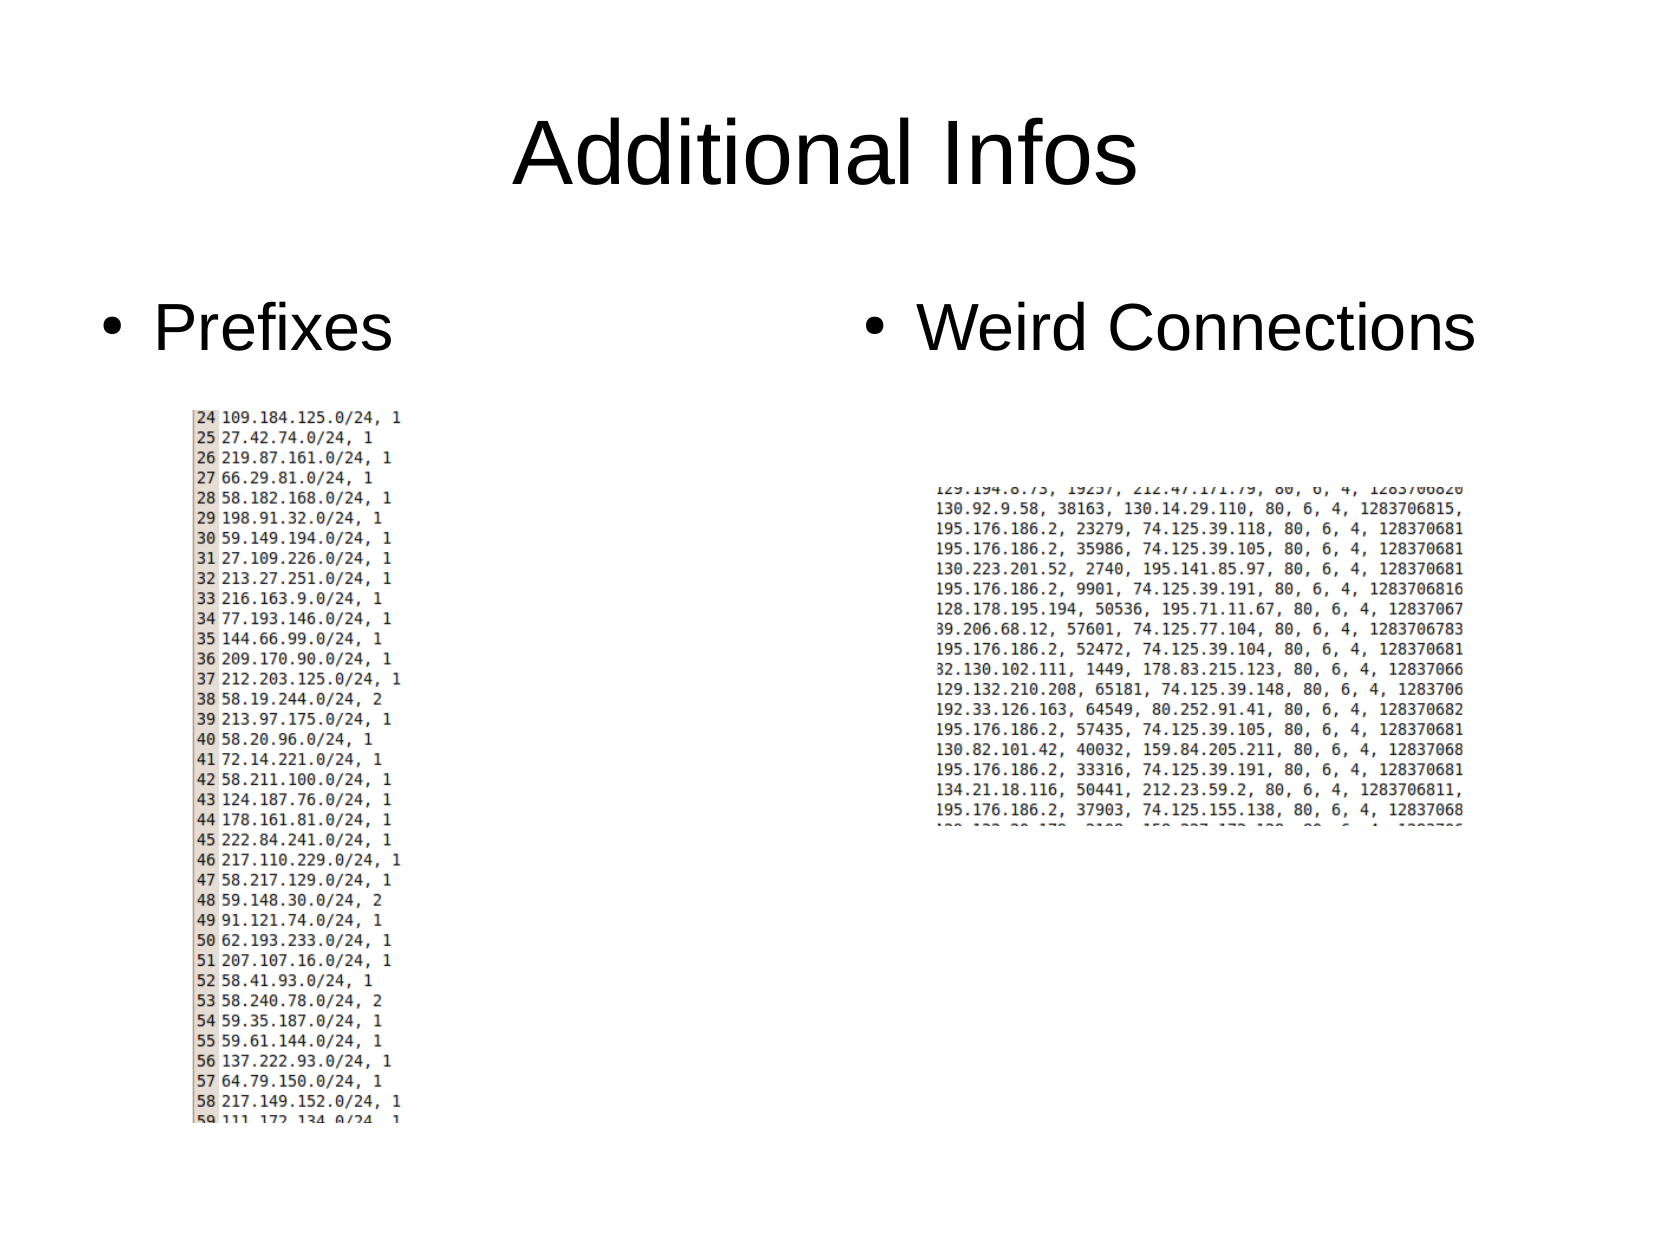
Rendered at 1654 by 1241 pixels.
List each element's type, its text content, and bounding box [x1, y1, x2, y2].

picture [192, 410, 451, 1123]
picture [937, 487, 1463, 826]
list Prefixes [82, 290, 809, 1109]
list Weird Connections [845, 290, 1572, 1109]
title Additional Infos [82, 49, 1571, 257]
